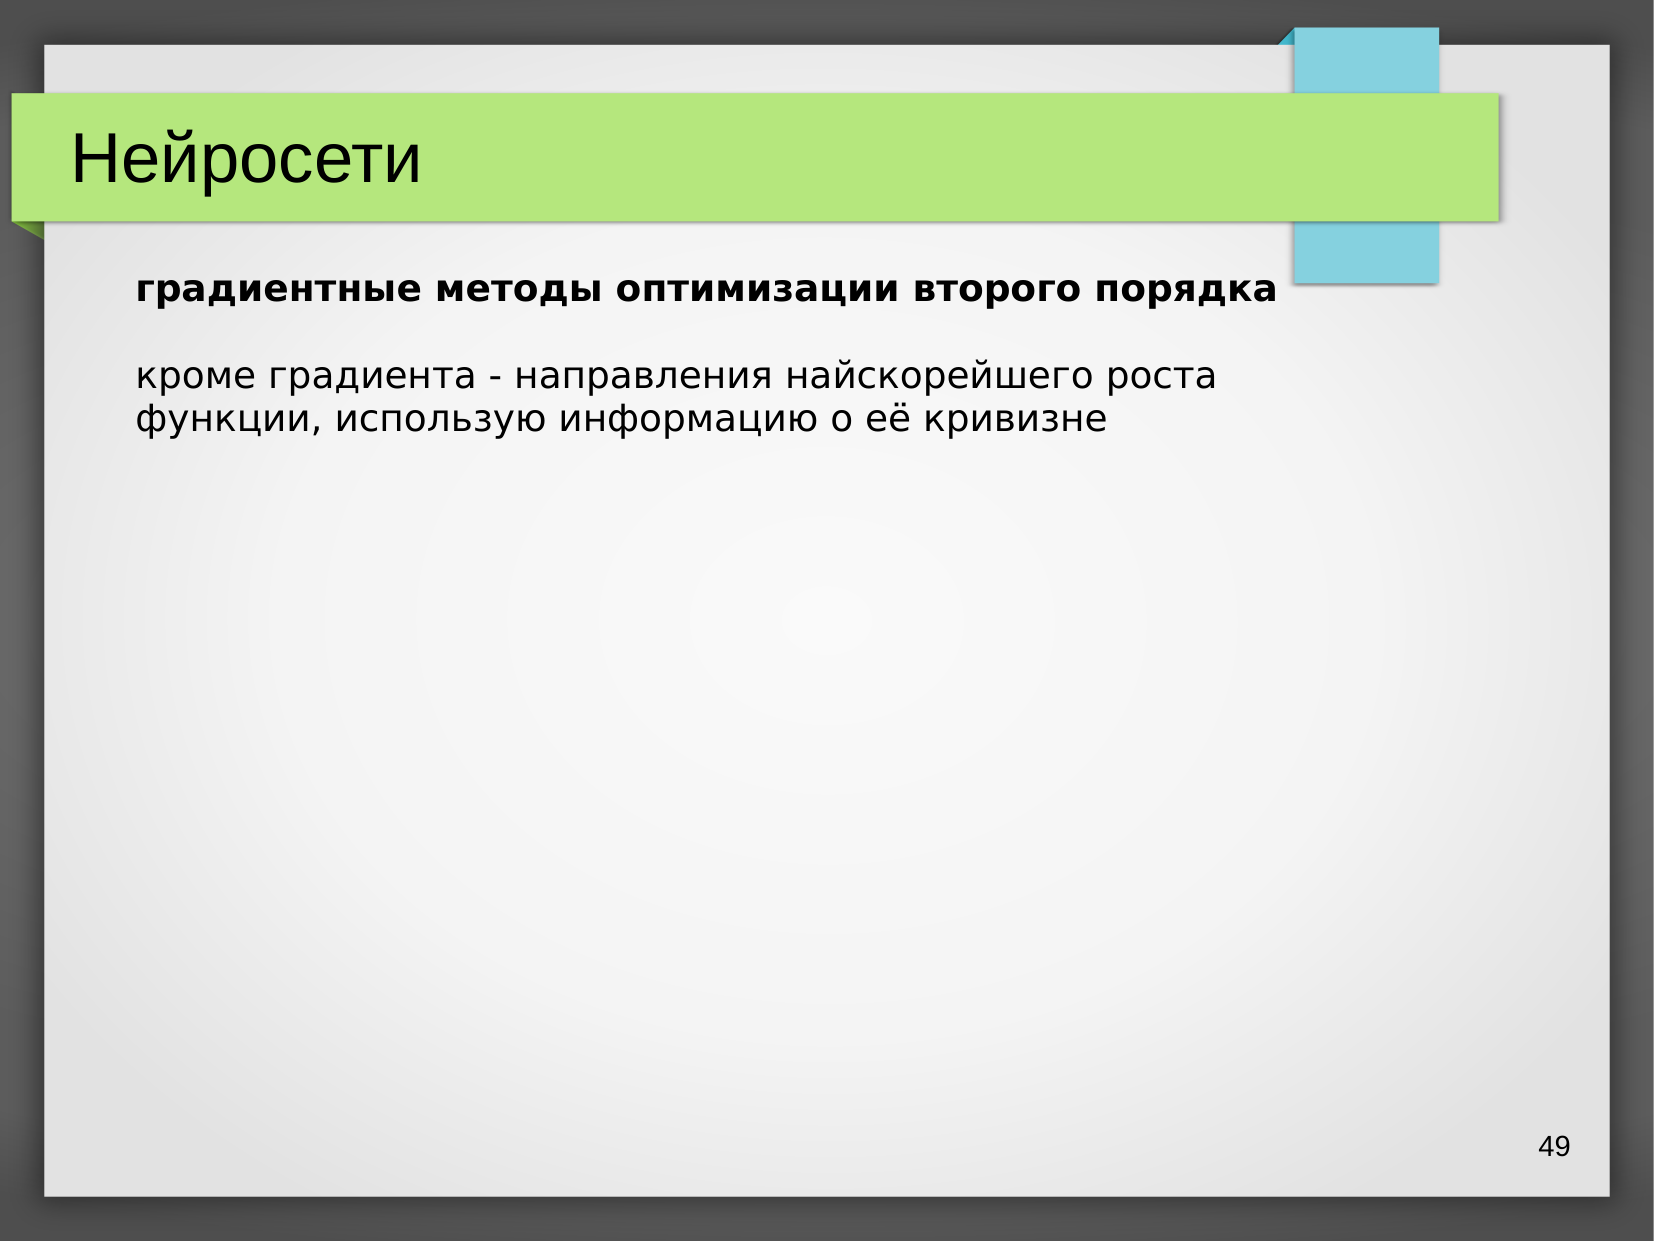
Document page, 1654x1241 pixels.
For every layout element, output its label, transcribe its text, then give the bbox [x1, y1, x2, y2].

text_box градиентные методы оптимизации второго порядка кроме градиента - направления найскорейшего роста функции, использую информацию о её кривизне [120, 259, 1371, 449]
title Нейросети [70, 118, 1205, 199]
picture [0, 0, 1654, 1241]
